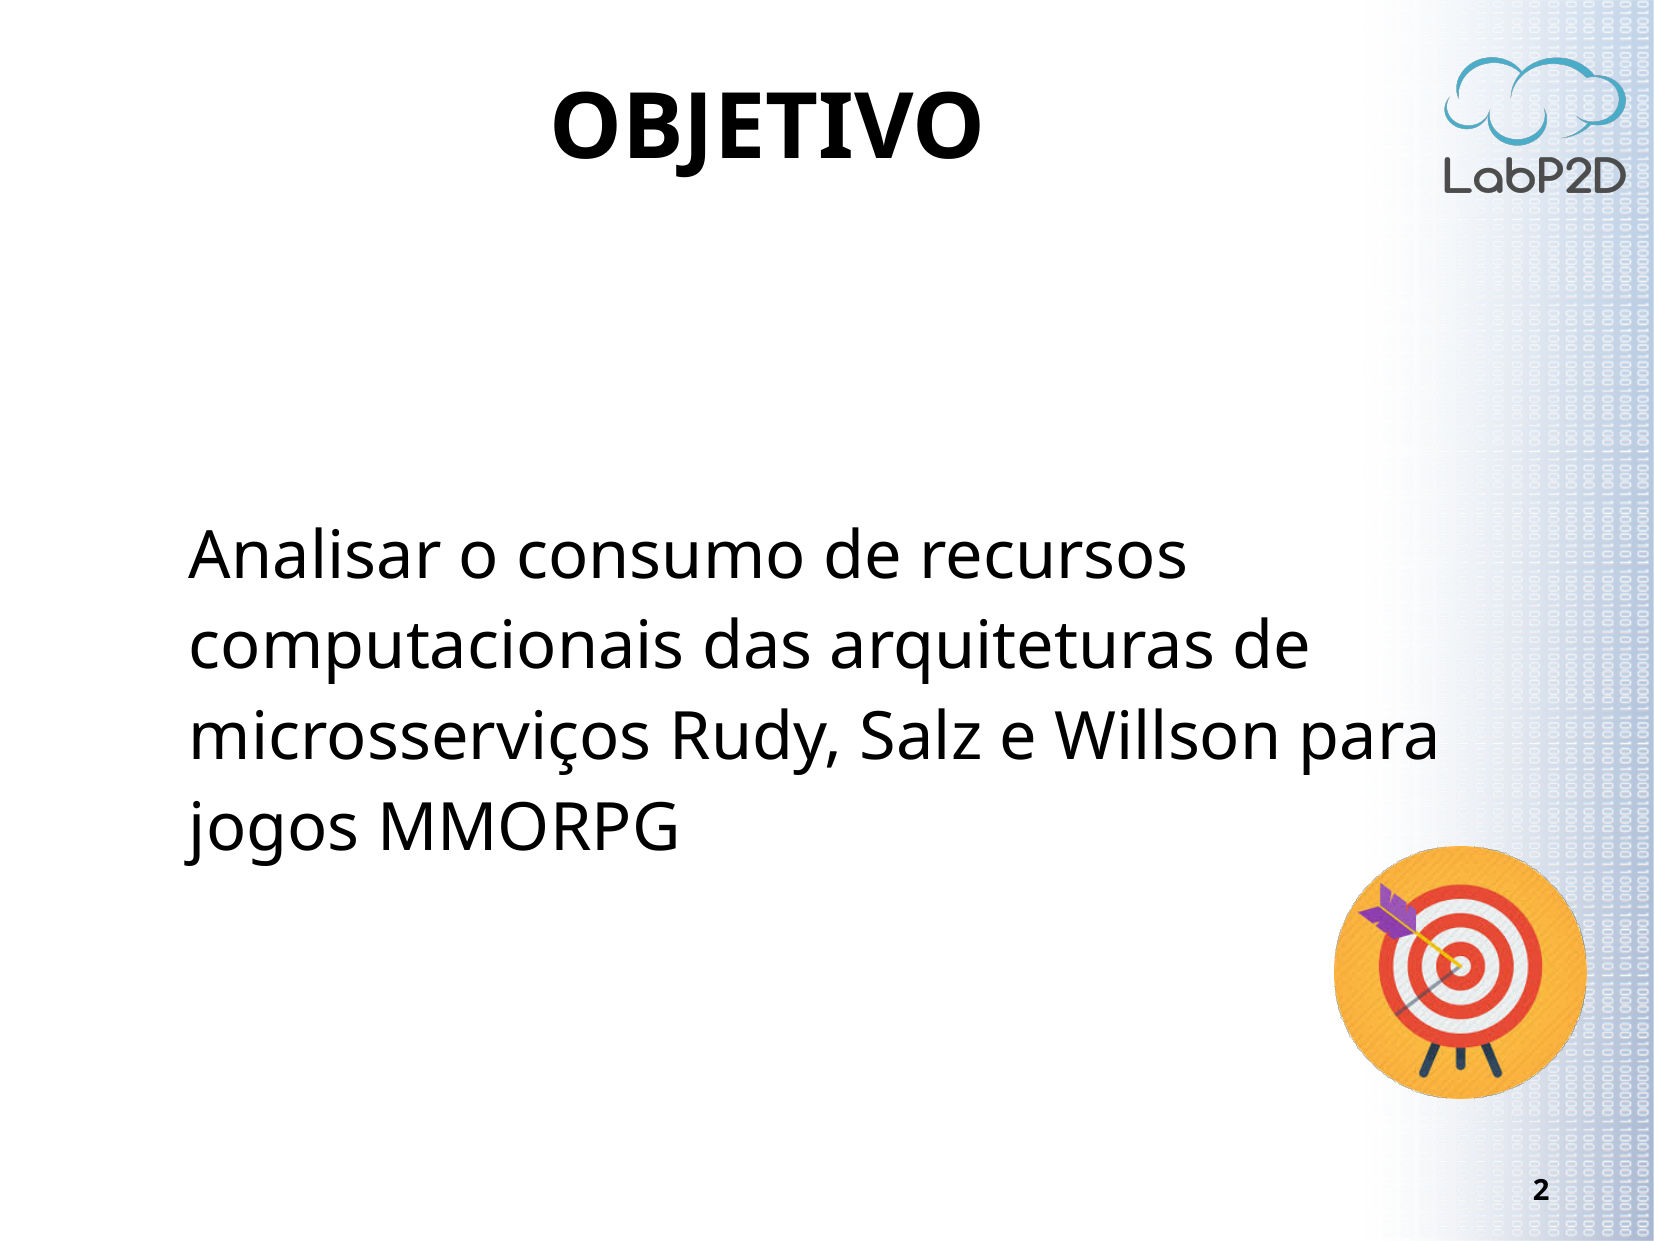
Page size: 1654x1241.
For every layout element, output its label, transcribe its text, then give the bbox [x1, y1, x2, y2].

list Analisar o consumo de recursos computacionais das arquiteturas de microsserviços Rudy, Salz e Willson para jogos MMORPG [118, 266, 1560, 1111]
title OBJETIVO [82, 19, 1453, 227]
picture [1334, 1, 1654, 1240]
